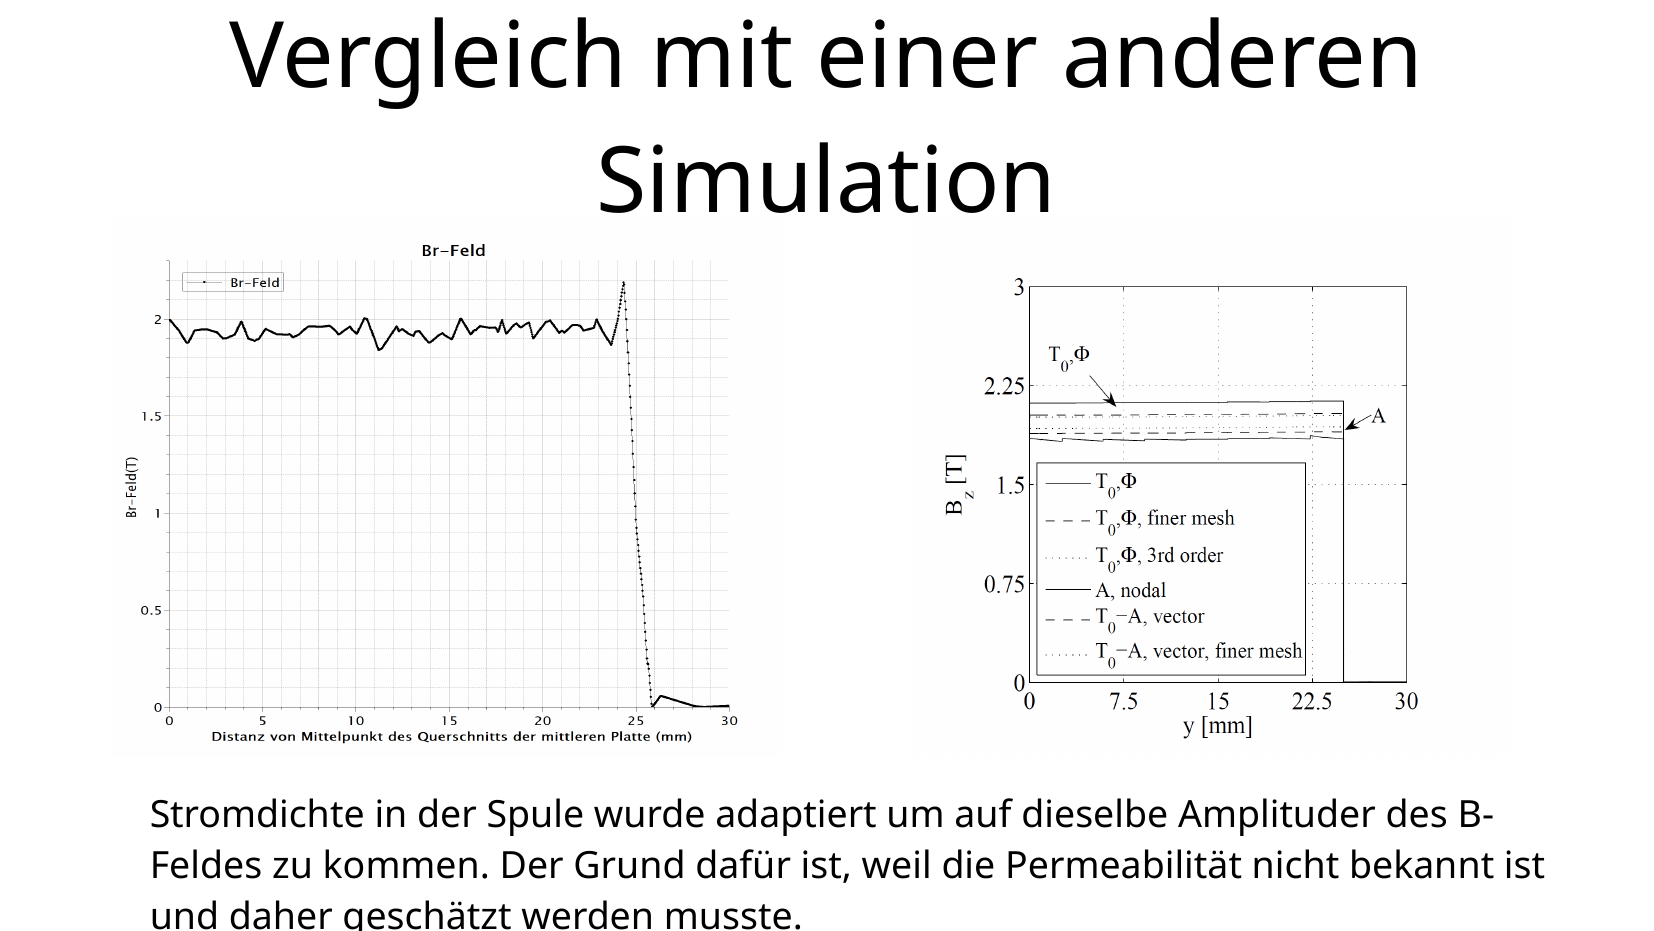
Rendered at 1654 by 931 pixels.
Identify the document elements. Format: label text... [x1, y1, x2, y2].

title Vergleich mit einer anderen Simulation [82, 37, 1571, 193]
picture [907, 217, 1510, 758]
text_box Stromdichte in der Spule wurde adaptiert um auf dieselbe Amplituder des B-Feldes zu kommen. Der Grund dafür ist, weil die Permeabilität nicht bekannt ist und daher geschätzt werden musste. [135, 780, 1591, 931]
picture [110, 217, 782, 758]
